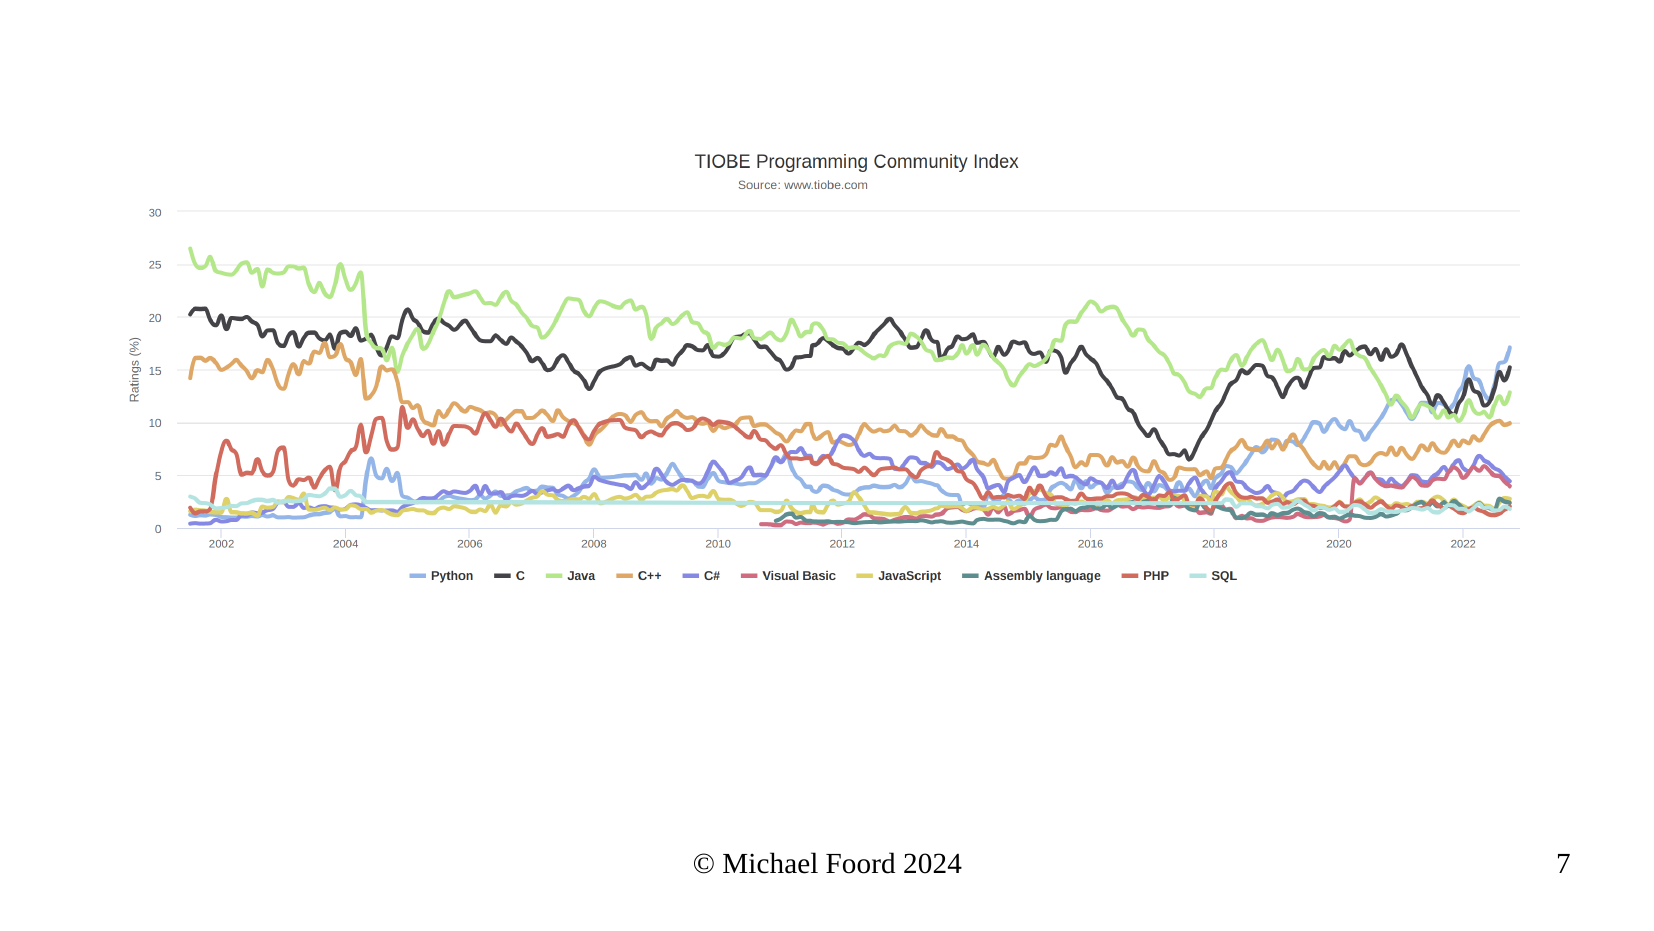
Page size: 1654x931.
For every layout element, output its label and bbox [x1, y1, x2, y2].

picture [118, 141, 1520, 603]
